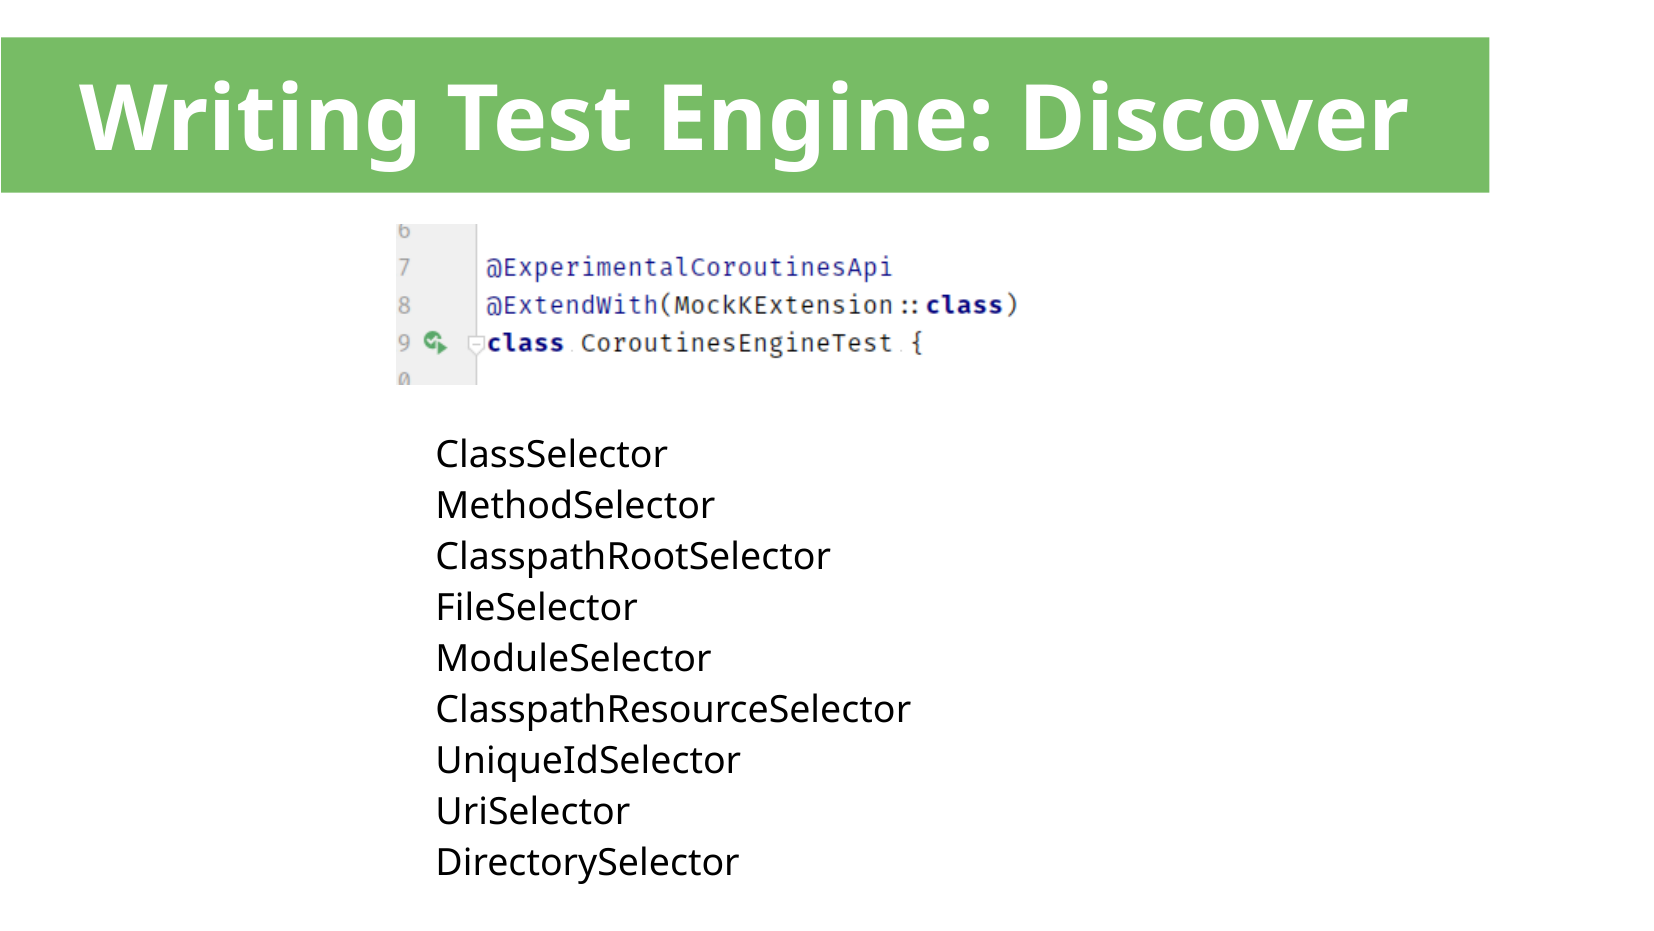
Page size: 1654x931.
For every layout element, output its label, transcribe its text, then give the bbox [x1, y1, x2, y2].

text_box ClassSelector MethodSelector ClasspathRootSelector FileSelector ModuleSelector ClasspathResourceSelector UniqueIdSelector UriSelector DirectorySelector [420, 420, 1021, 856]
title Writing Test Engine: Discover [1, 37, 1490, 193]
picture [396, 224, 1051, 385]
